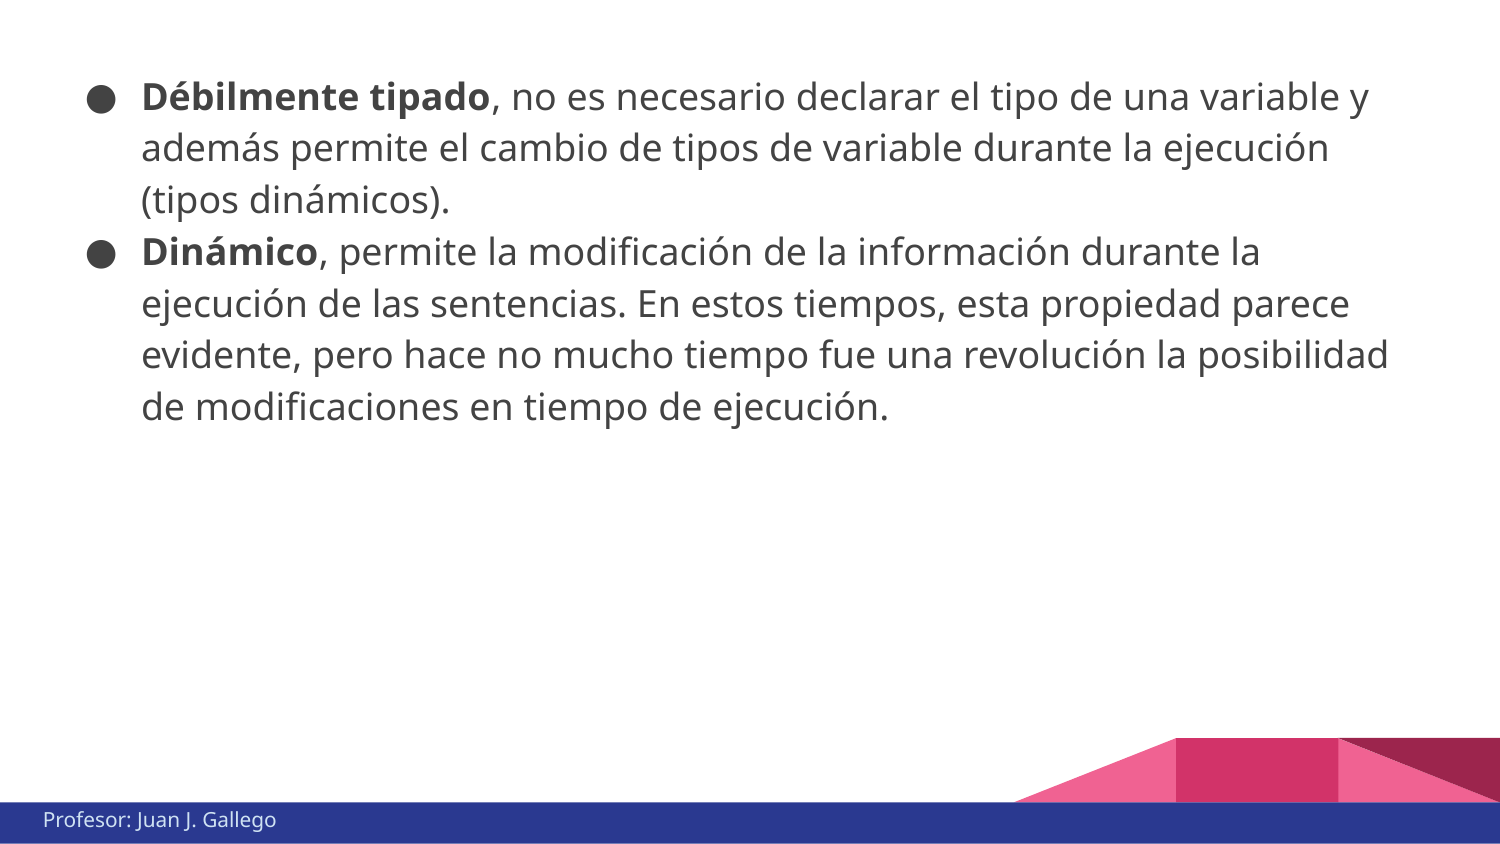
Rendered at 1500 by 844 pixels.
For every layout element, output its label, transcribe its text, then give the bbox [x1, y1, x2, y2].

list Débilmente tipado, no es necesario declarar el tipo de una variable y además permite el cambio de tipos de variable durante la ejecución (tipos dinámicos). Dinámico, permite la modificación de la información durante la ejecución de las sentencias. En estos tiempos, esta propiedad parece evidente, pero hace no mucho tiempo fue una revolución la posibilidad de modificaciones en tiempo de ejecución. [51, 50, 1449, 750]
